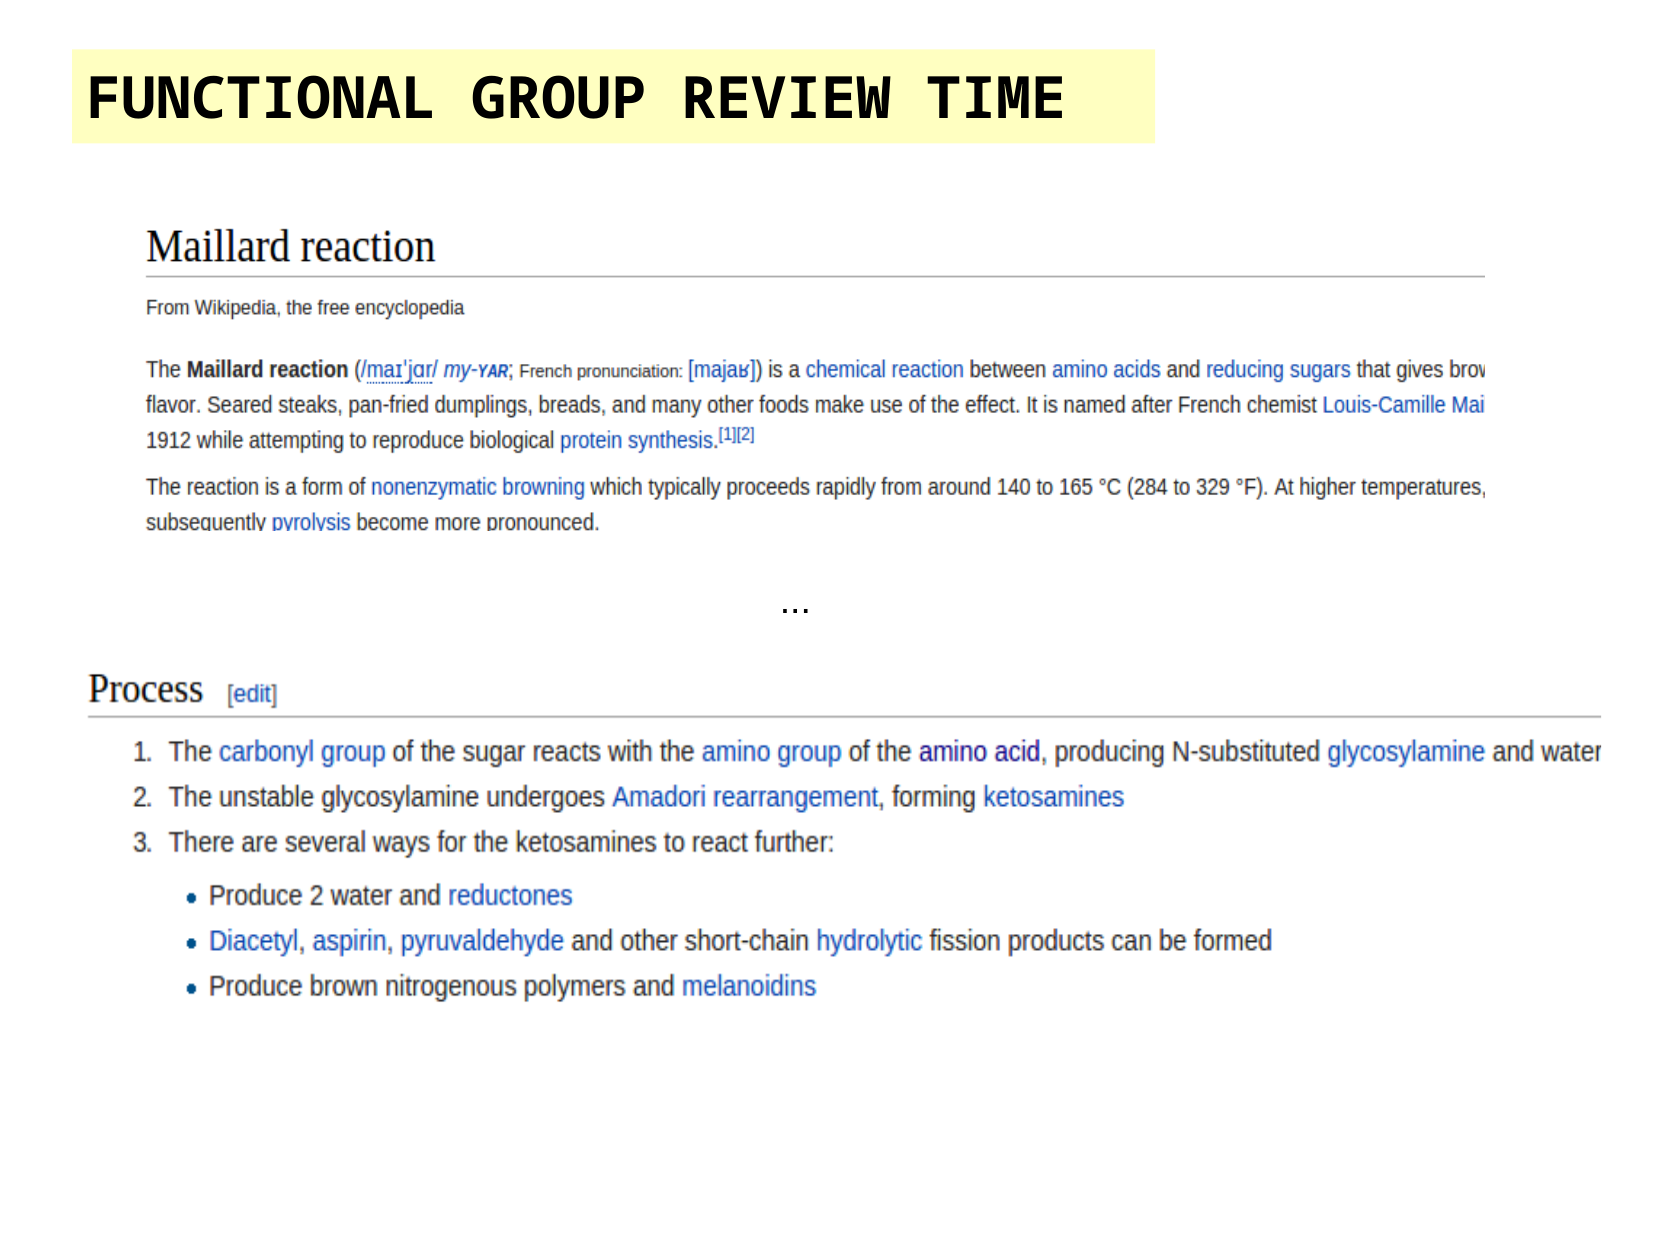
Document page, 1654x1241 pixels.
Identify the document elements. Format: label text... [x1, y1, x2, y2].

text_box ... [765, 572, 841, 630]
picture [48, 629, 1602, 1032]
text_box FUNCTIONAL GROUP REVIEW TIME [72, 49, 1156, 136]
picture [114, 189, 1486, 531]
